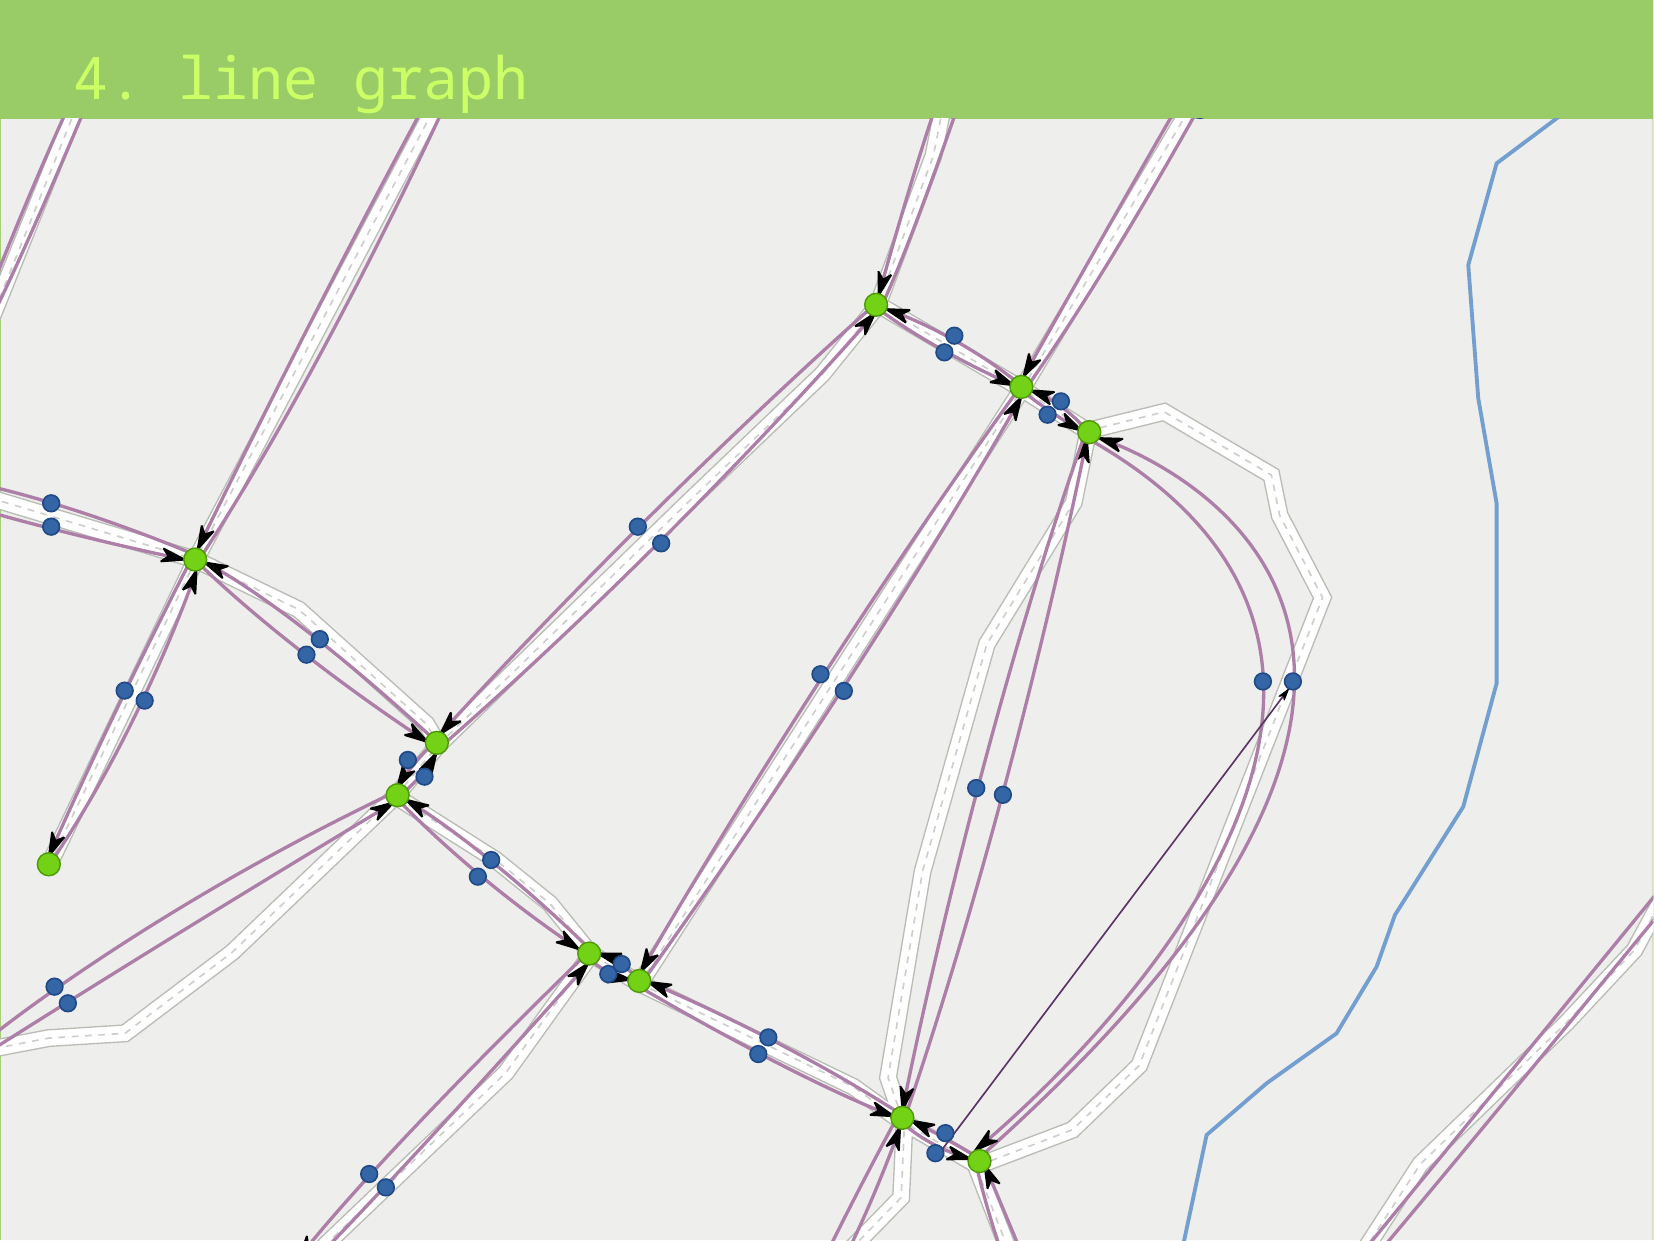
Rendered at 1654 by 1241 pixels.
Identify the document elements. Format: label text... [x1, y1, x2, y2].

picture [0, 118, 1654, 1241]
text_box 4. line graph [59, 29, 544, 115]
